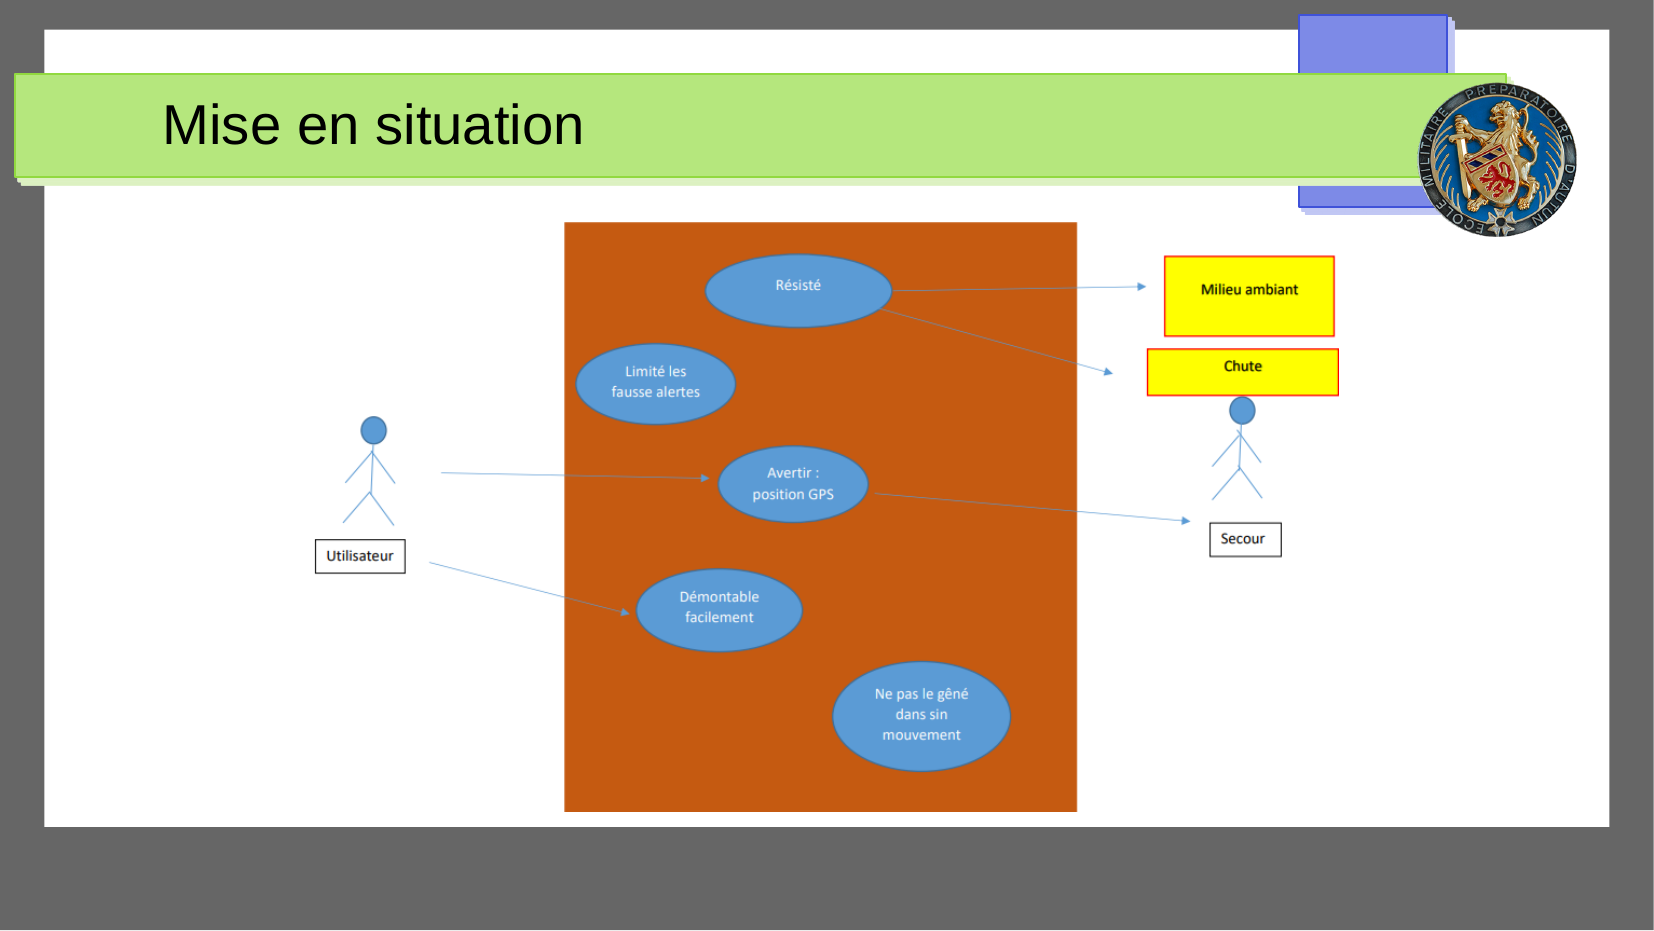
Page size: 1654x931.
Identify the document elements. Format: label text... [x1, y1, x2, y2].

picture [314, 221, 1339, 813]
title Mise en situation [88, 73, 1506, 178]
picture [1417, 82, 1577, 237]
